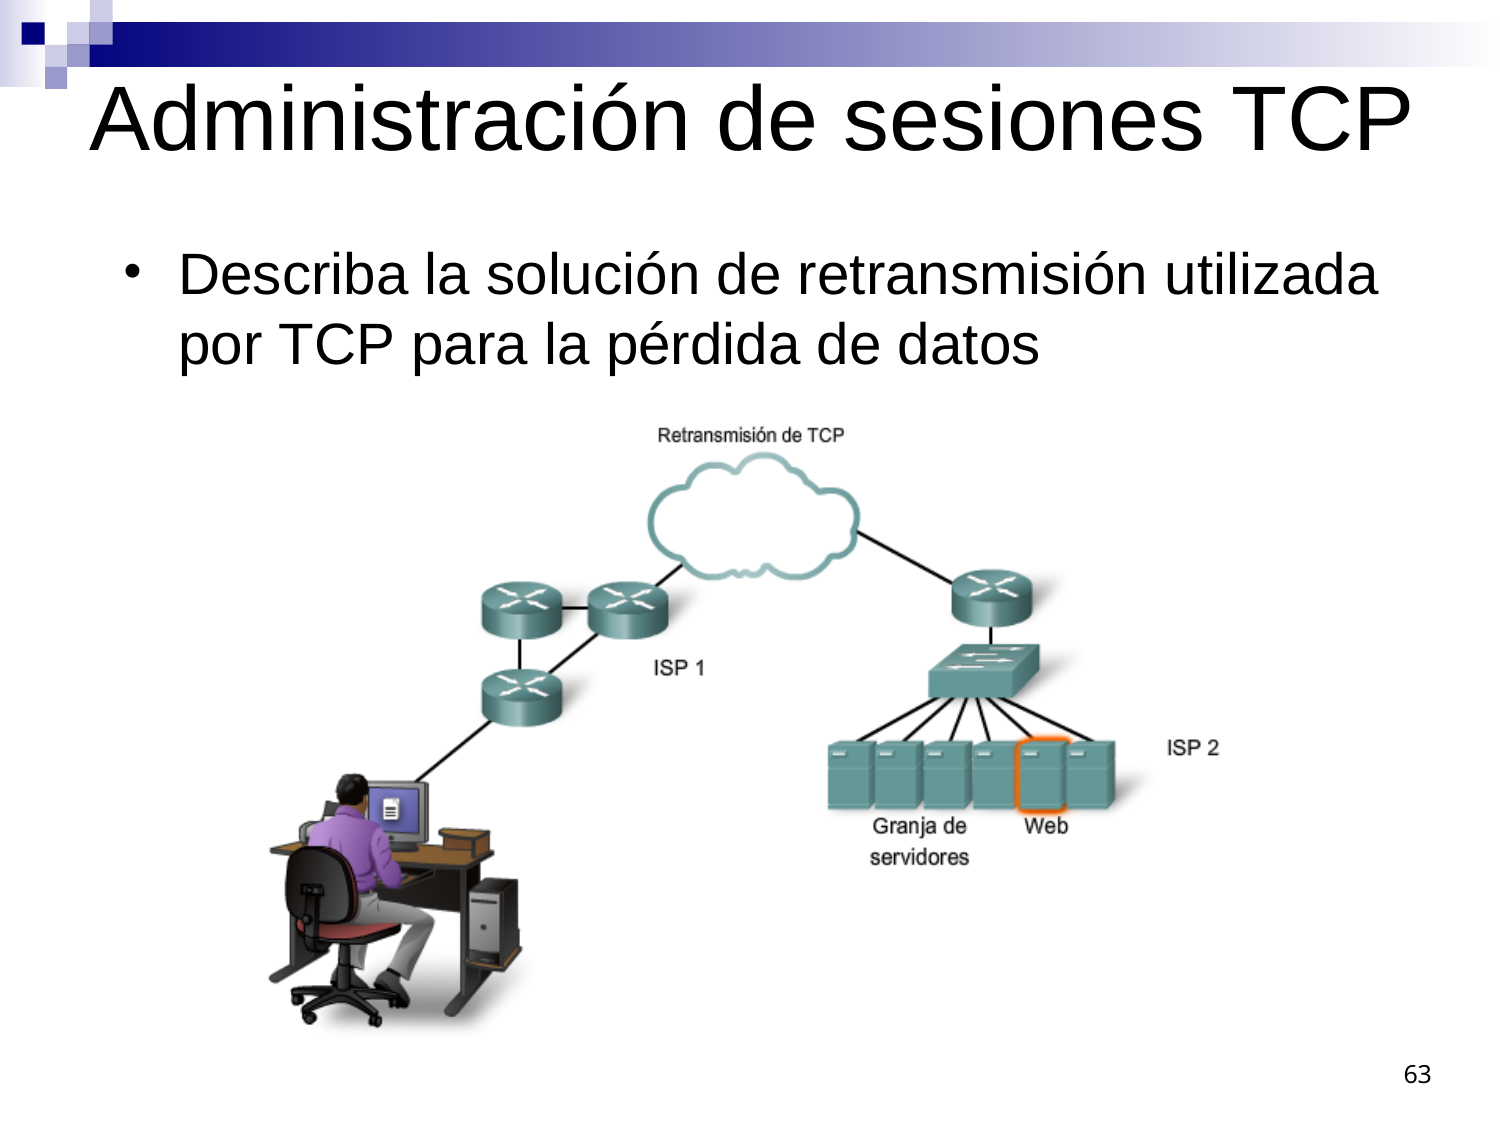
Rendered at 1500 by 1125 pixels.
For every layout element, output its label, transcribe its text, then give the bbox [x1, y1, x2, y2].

text_box Administración de sesiones TCP [75, 0, 1500, 232]
text_box <número> [1074, 1025, 1447, 1101]
picture [257, 411, 1243, 1039]
text_box Describa la solución de retransmisión utilizada por TCP para la pérdida de datos [107, 228, 1411, 1062]
